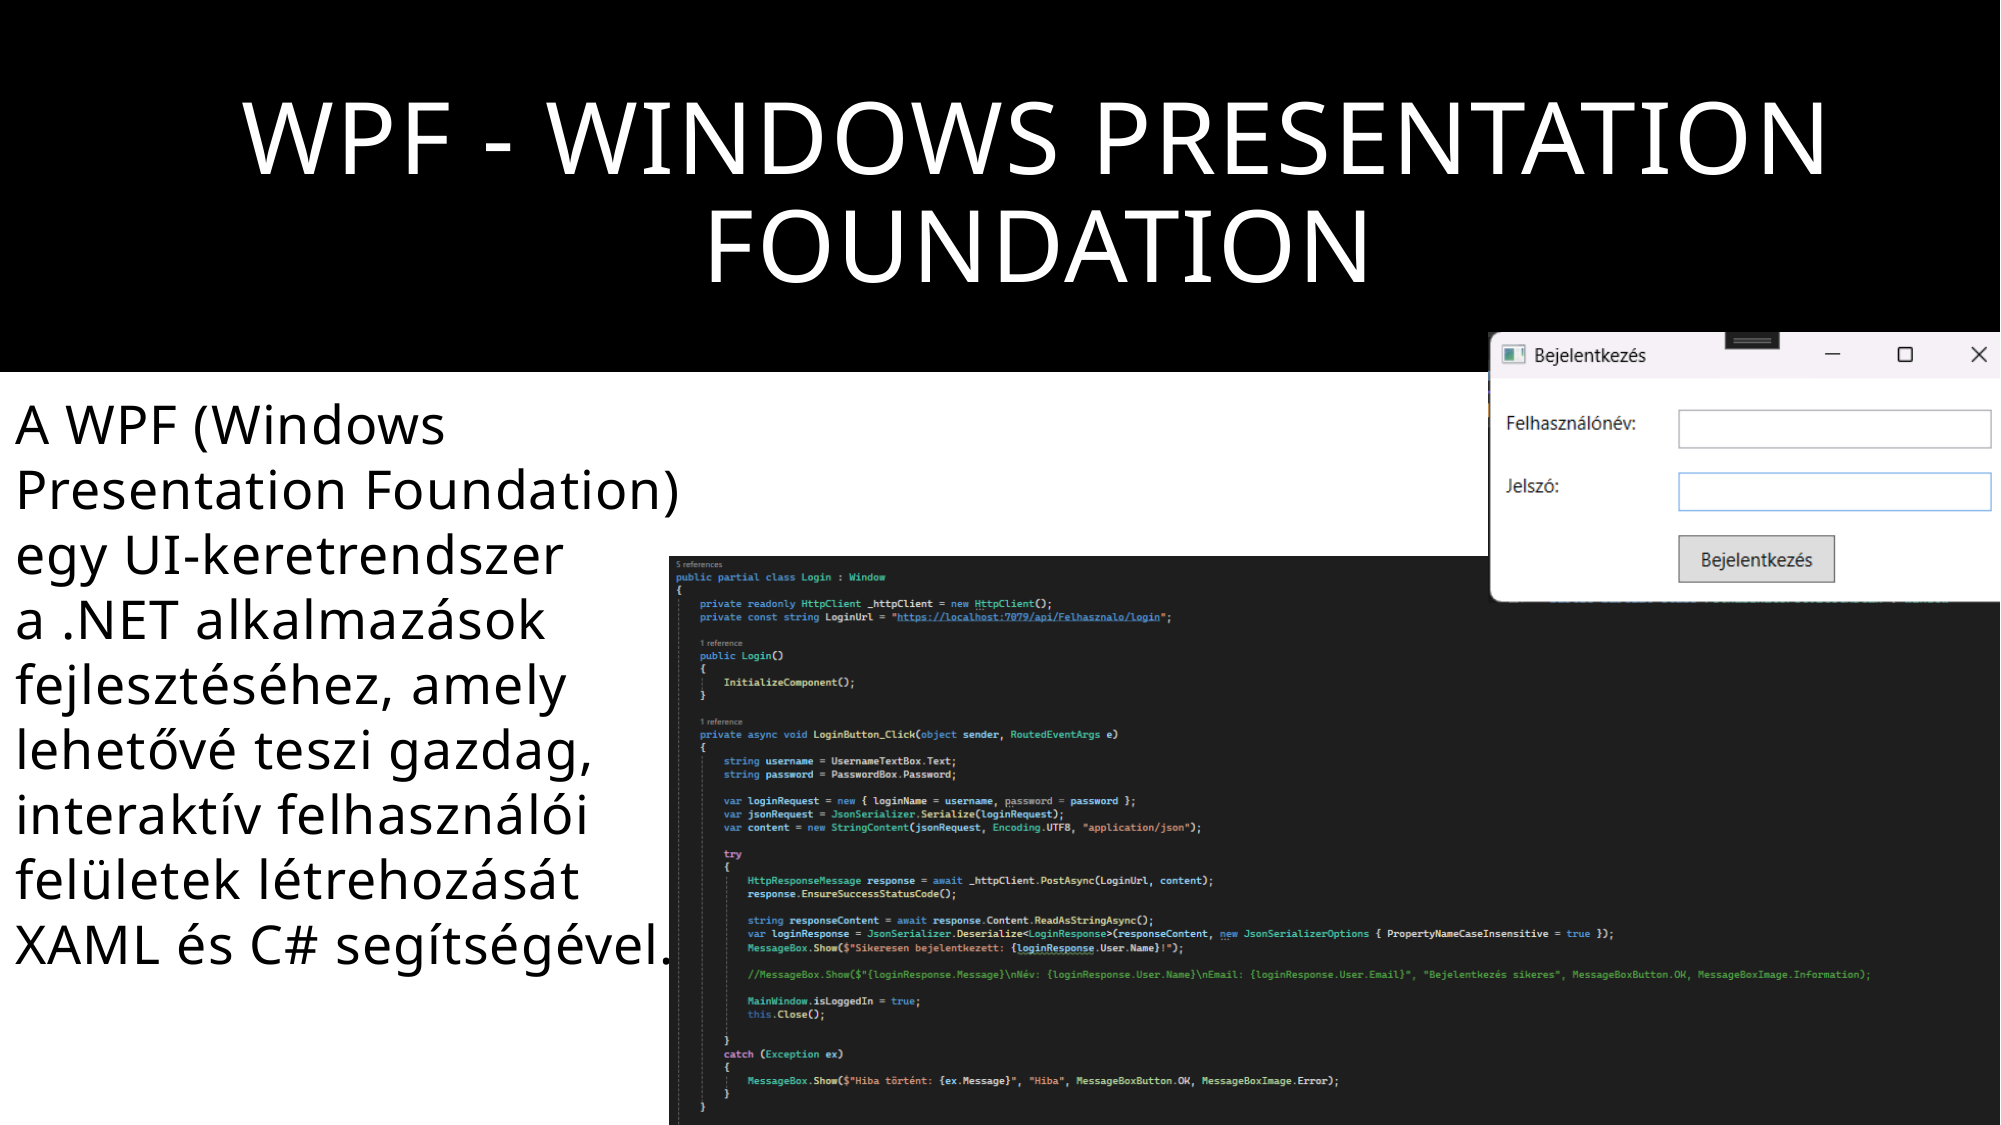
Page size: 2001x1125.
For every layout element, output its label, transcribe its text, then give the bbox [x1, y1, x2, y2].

title WPF - Windows Presentation Foundation [25, 56, 2000, 336]
list A WPF (Windows Presentation Foundation) egy UI-keretrendszer a .NET alkalmazások fejlesztéséhez, amely lehetővé teszi gazdag, interaktív felhasználói felületek létrehozását XAML és C# segítségével. [0, 382, 699, 1012]
picture [669, 332, 2000, 1125]
